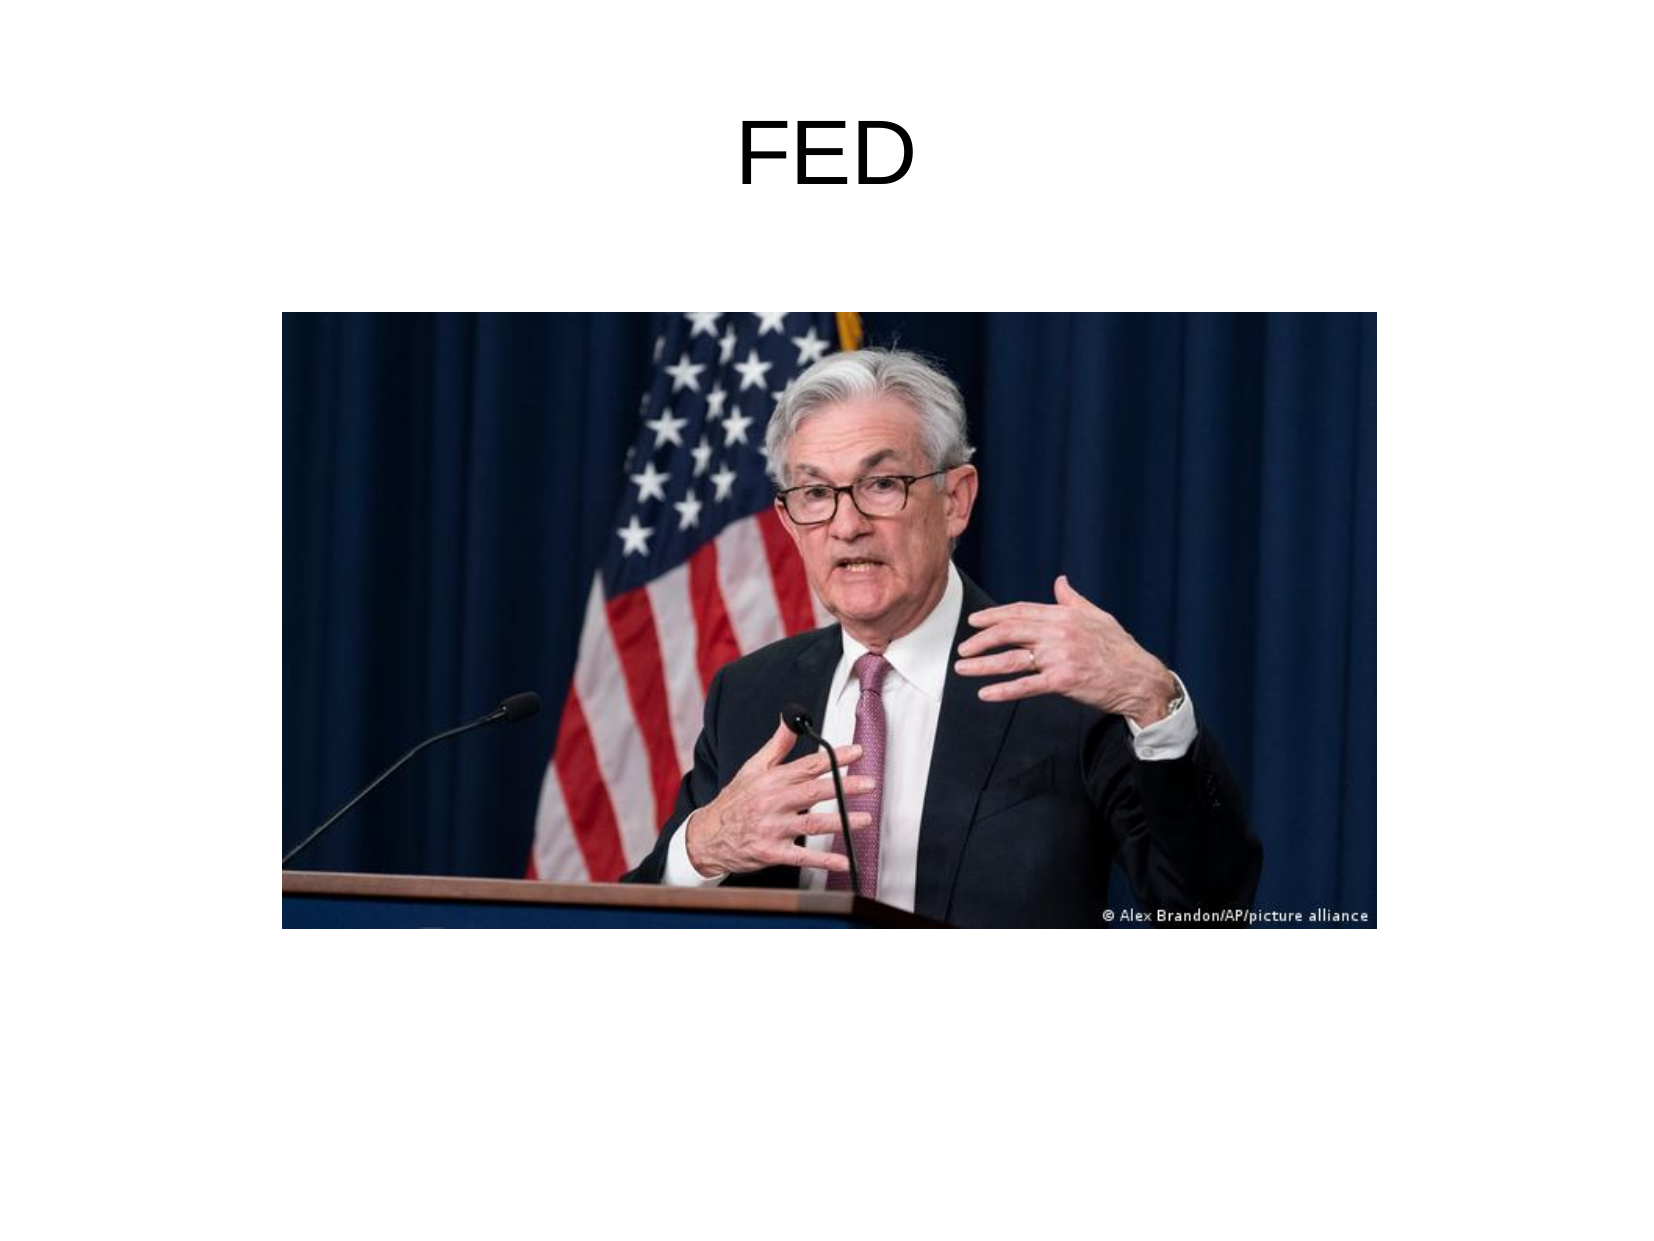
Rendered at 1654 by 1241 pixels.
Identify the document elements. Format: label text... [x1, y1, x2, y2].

title FED [82, 49, 1571, 257]
picture [282, 312, 1377, 929]
